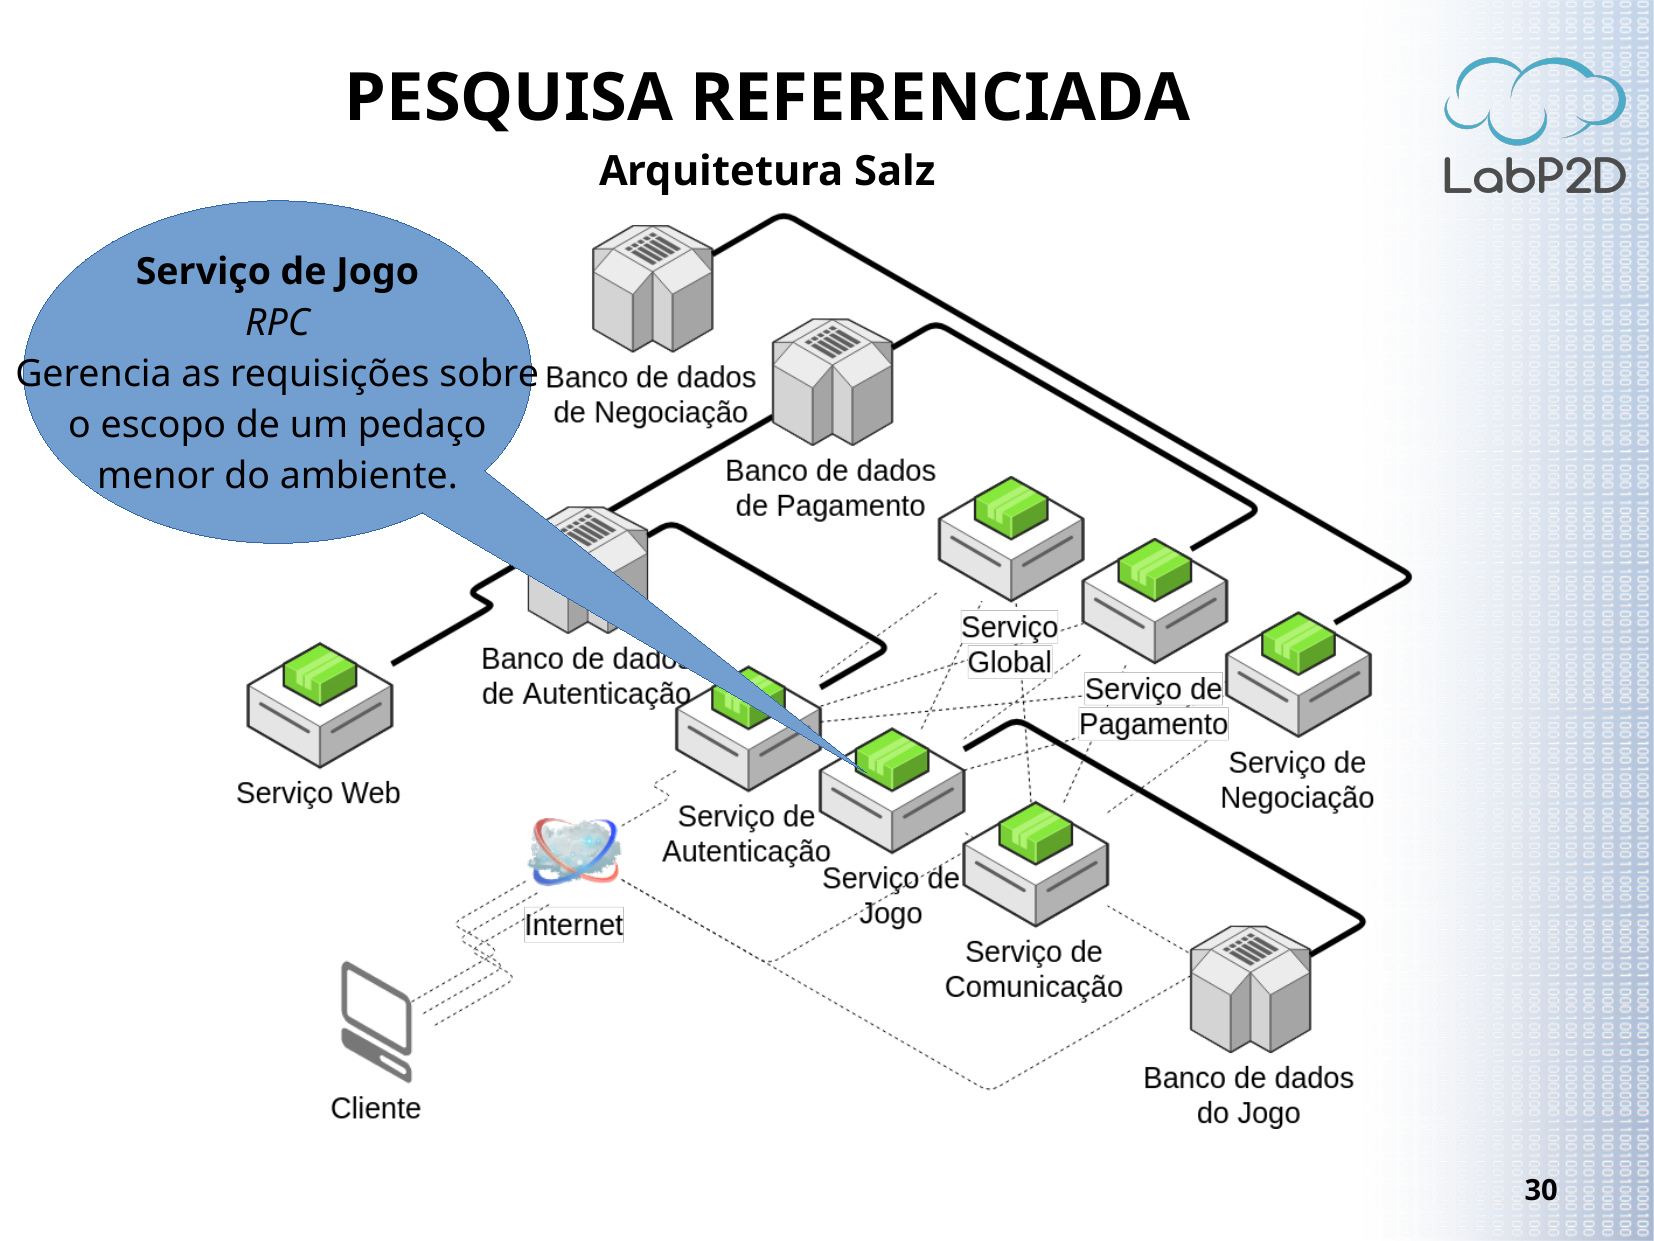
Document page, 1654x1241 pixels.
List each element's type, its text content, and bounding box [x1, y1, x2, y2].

title PESQUISA REFERENCIADA Arquitetura Salz [82, 19, 1453, 227]
text_box Serviço de Jogo RPC Gerencia as requisições sobre o escopo de um pedaço menor do ambiente. [23, 200, 867, 773]
picture [236, 1, 1654, 1240]
